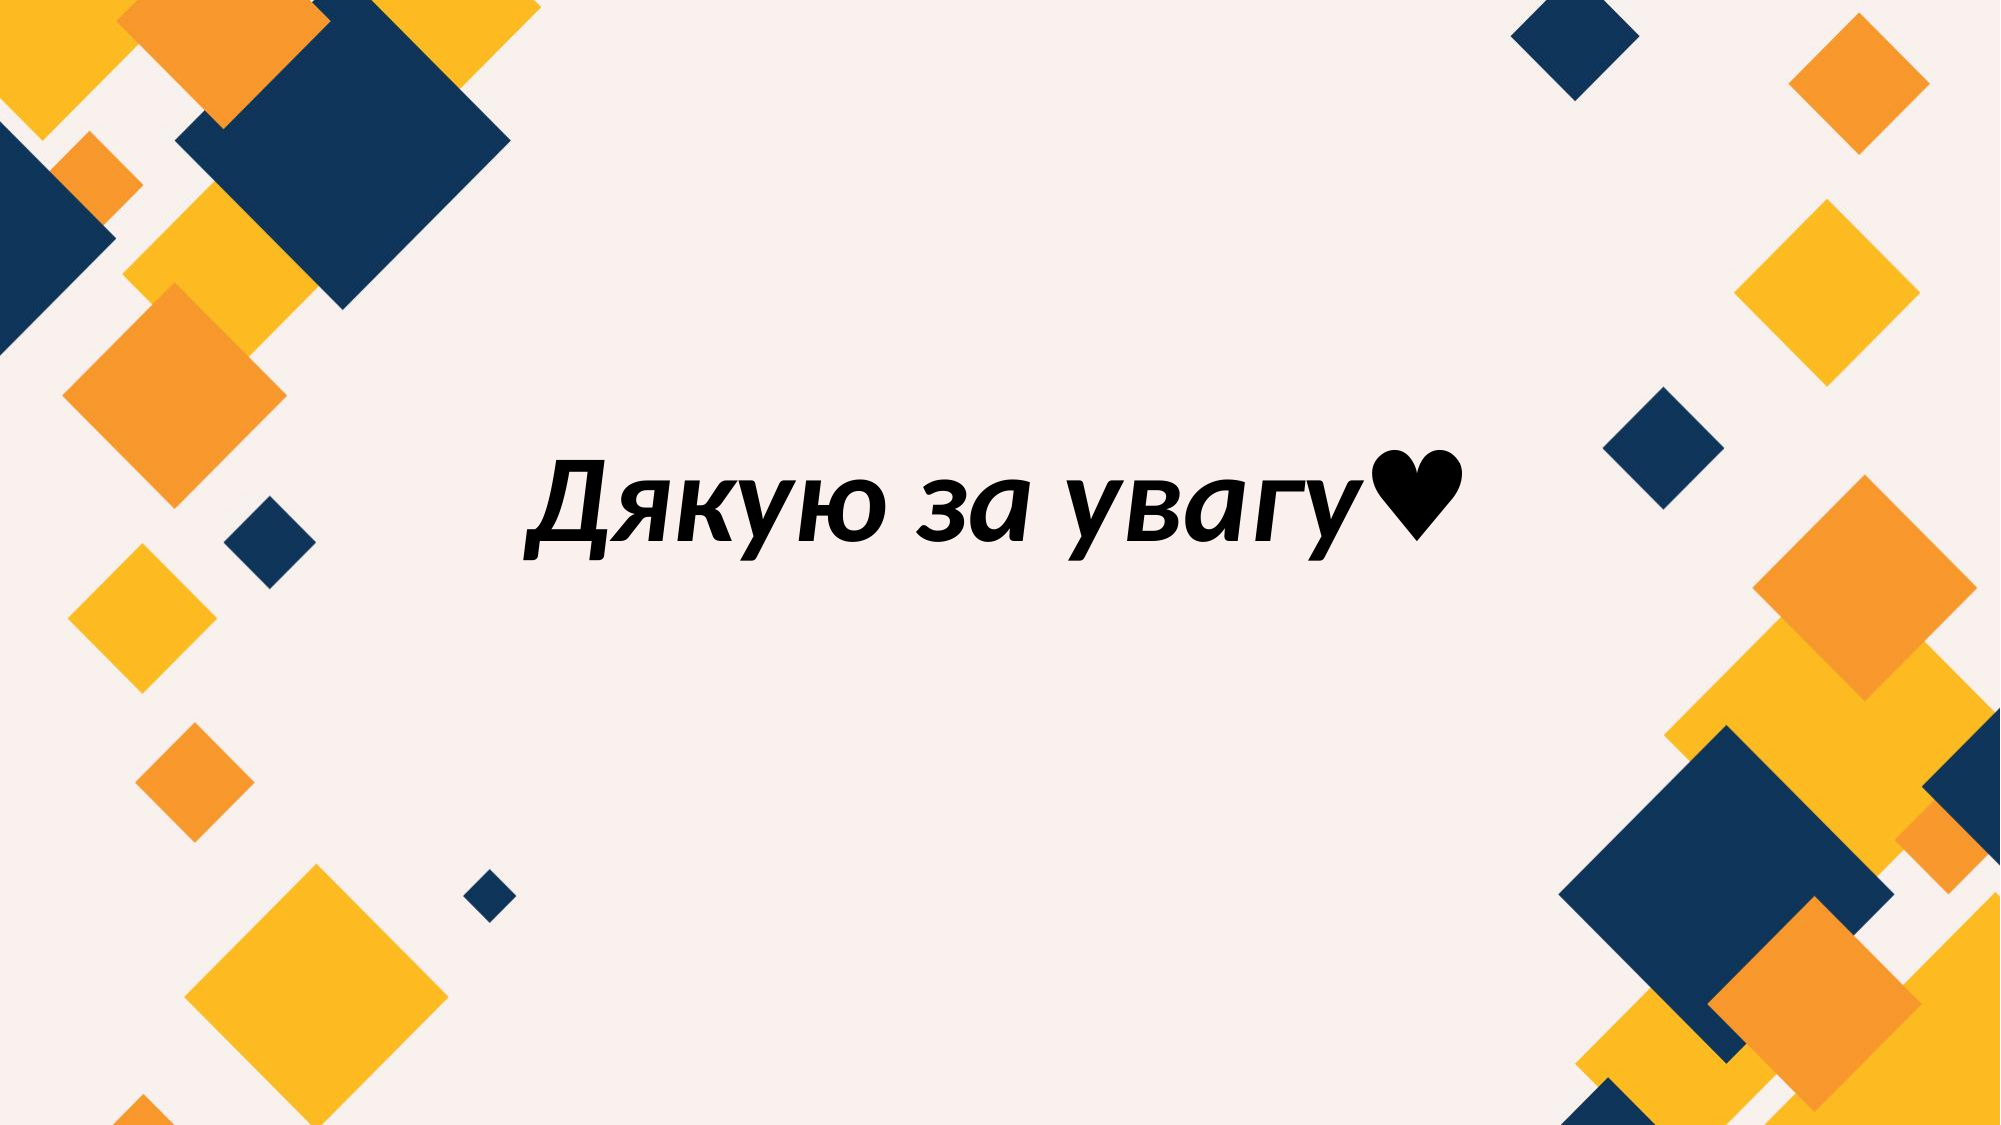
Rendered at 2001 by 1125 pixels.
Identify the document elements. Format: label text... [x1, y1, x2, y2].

picture [0, 0, 2000, 1125]
title Дякую за увагу♥ [249, 184, 1750, 576]
